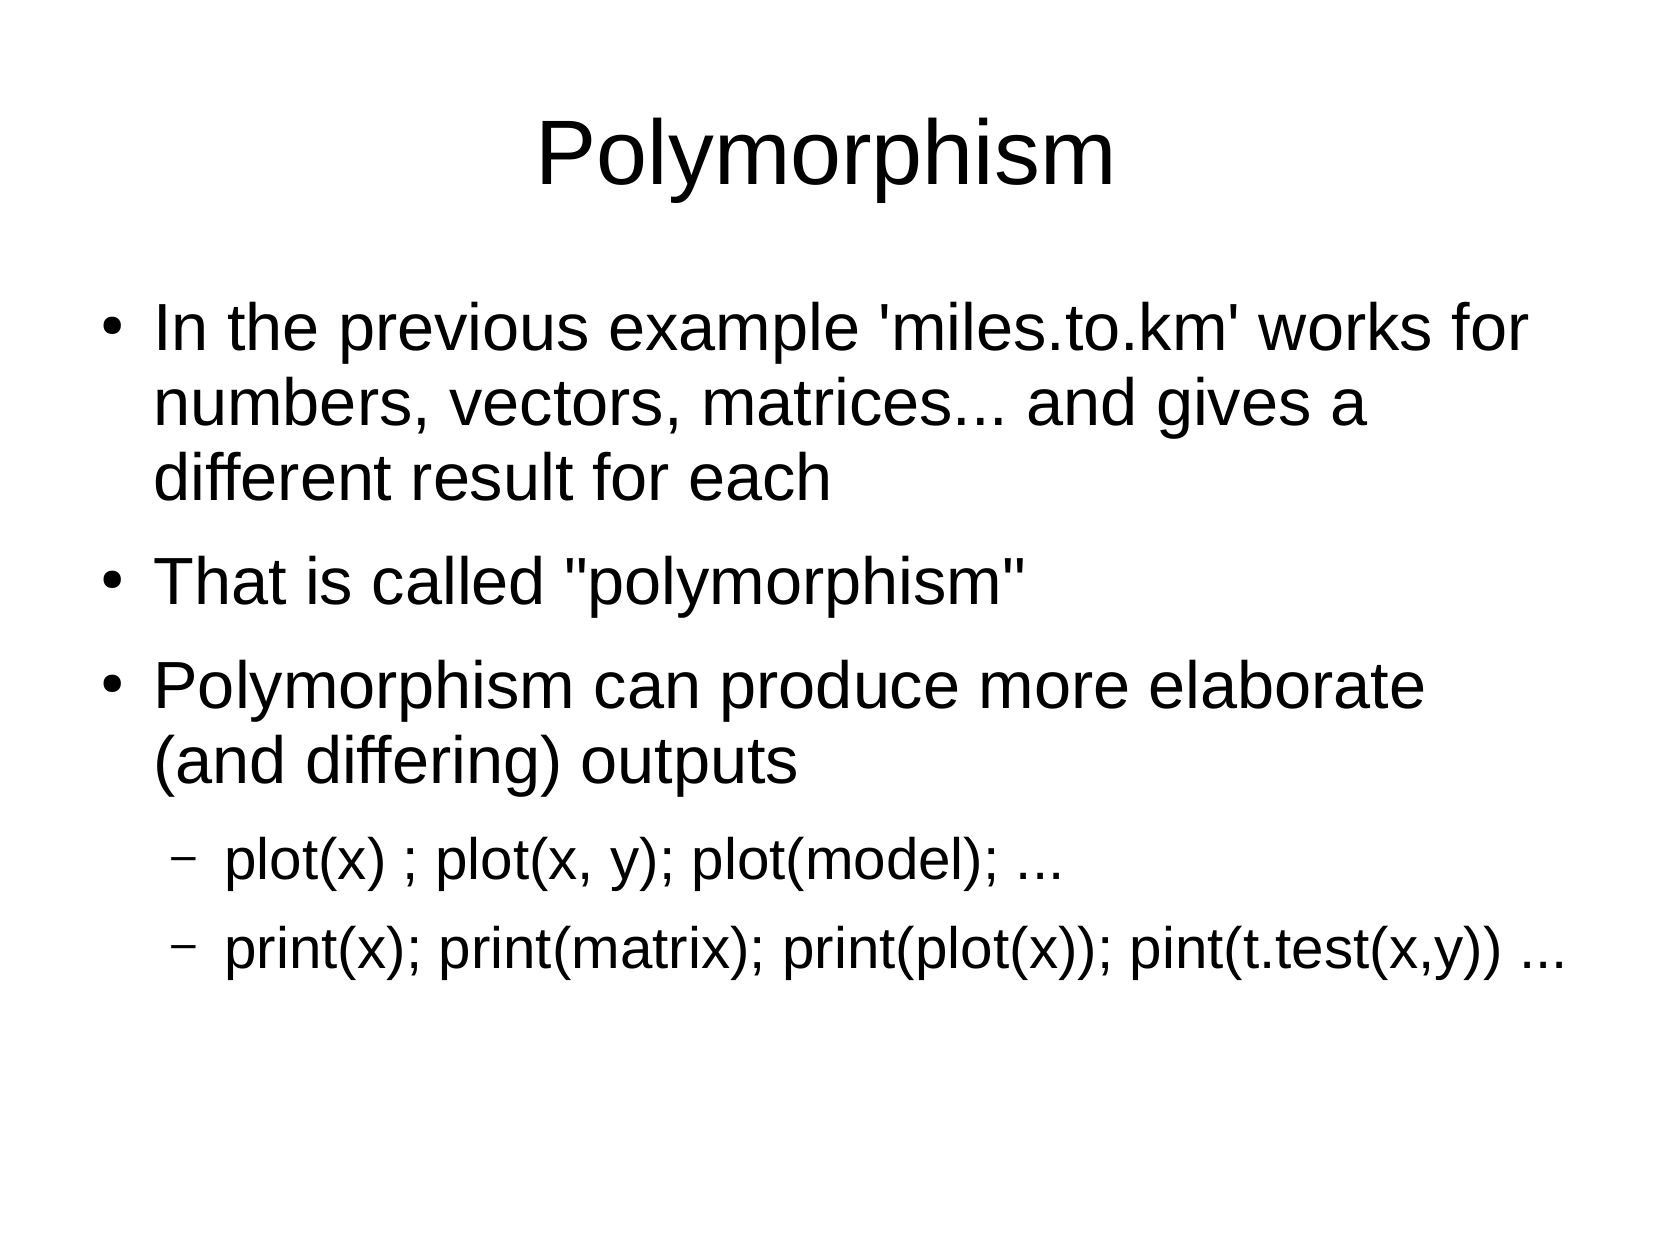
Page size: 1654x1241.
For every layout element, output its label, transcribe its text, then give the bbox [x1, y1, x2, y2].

title Polymorphism [82, 49, 1571, 257]
list In the previous example 'miles.to.km' works for numbers, vectors, matrices... and gives a different result for each That is called "polymorphism" Polymorphism can produce more elaborate (and differing) outputs plot(x) ; plot(x, y); plot(model); ... print(x); print(matrix); print(plot(x)); pint(t.test(x,y)) ... [82, 290, 1571, 1010]
